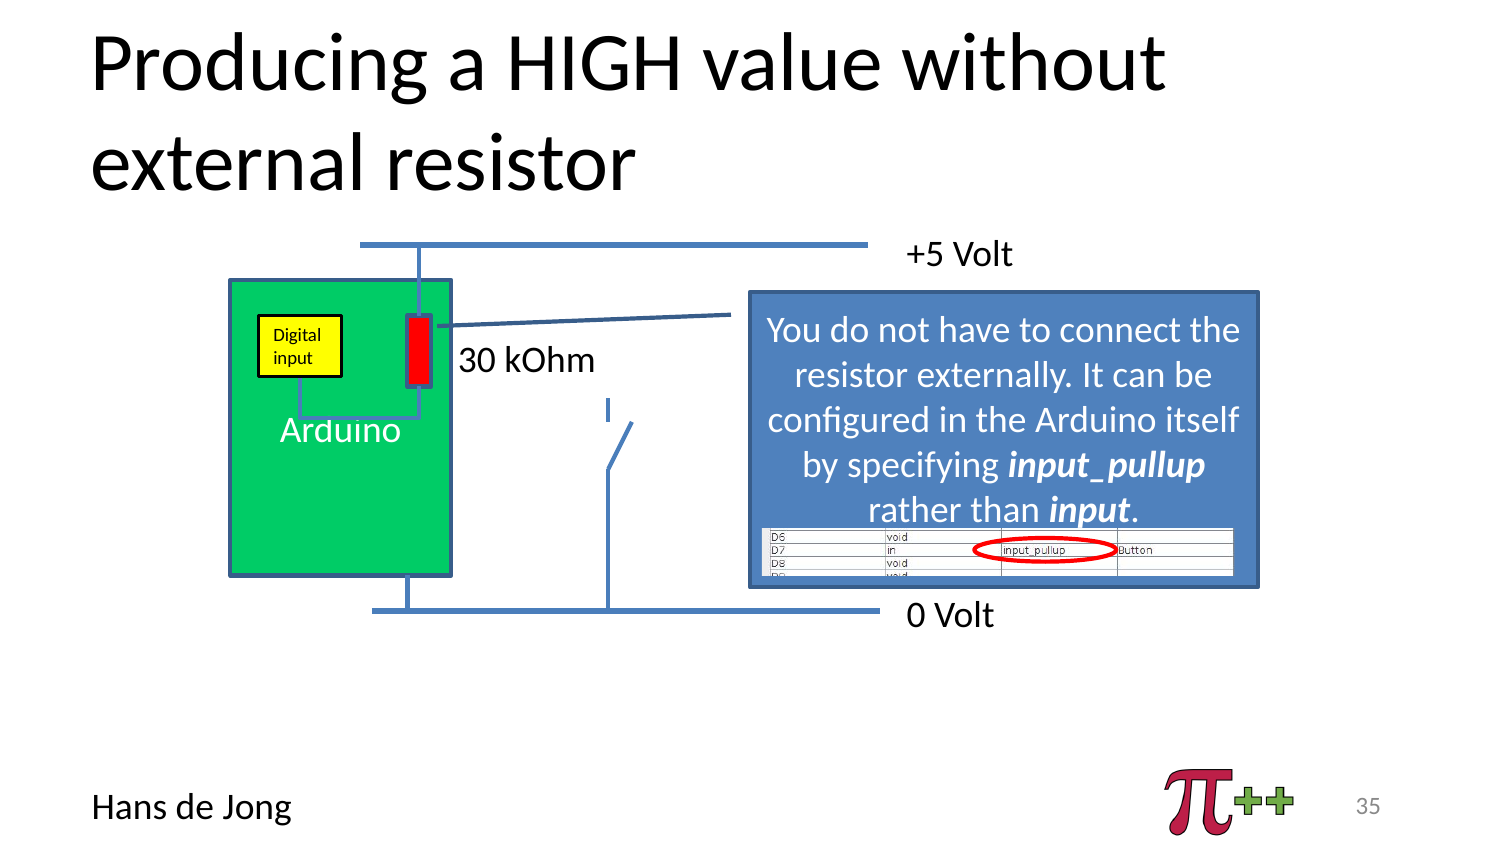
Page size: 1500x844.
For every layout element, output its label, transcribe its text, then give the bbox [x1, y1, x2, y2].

text_box Arduino [230, 280, 451, 575]
text_box 30 kOhm [442, 327, 644, 388]
text_box 35 [1340, 782, 1426, 827]
text_box Digital input [258, 315, 342, 377]
text_box [407, 316, 431, 387]
text_box You do not have to connect the resistor externally. It can be configured in the Arduino itself by specifying input_pullup rather than input. [750, 292, 1258, 587]
text_box +5 Volt [891, 221, 1031, 282]
title Producing a HIGH value without external resistor [75, 0, 1426, 210]
picture [761, 528, 1235, 576]
text_box 0 Volt [891, 587, 1012, 643]
